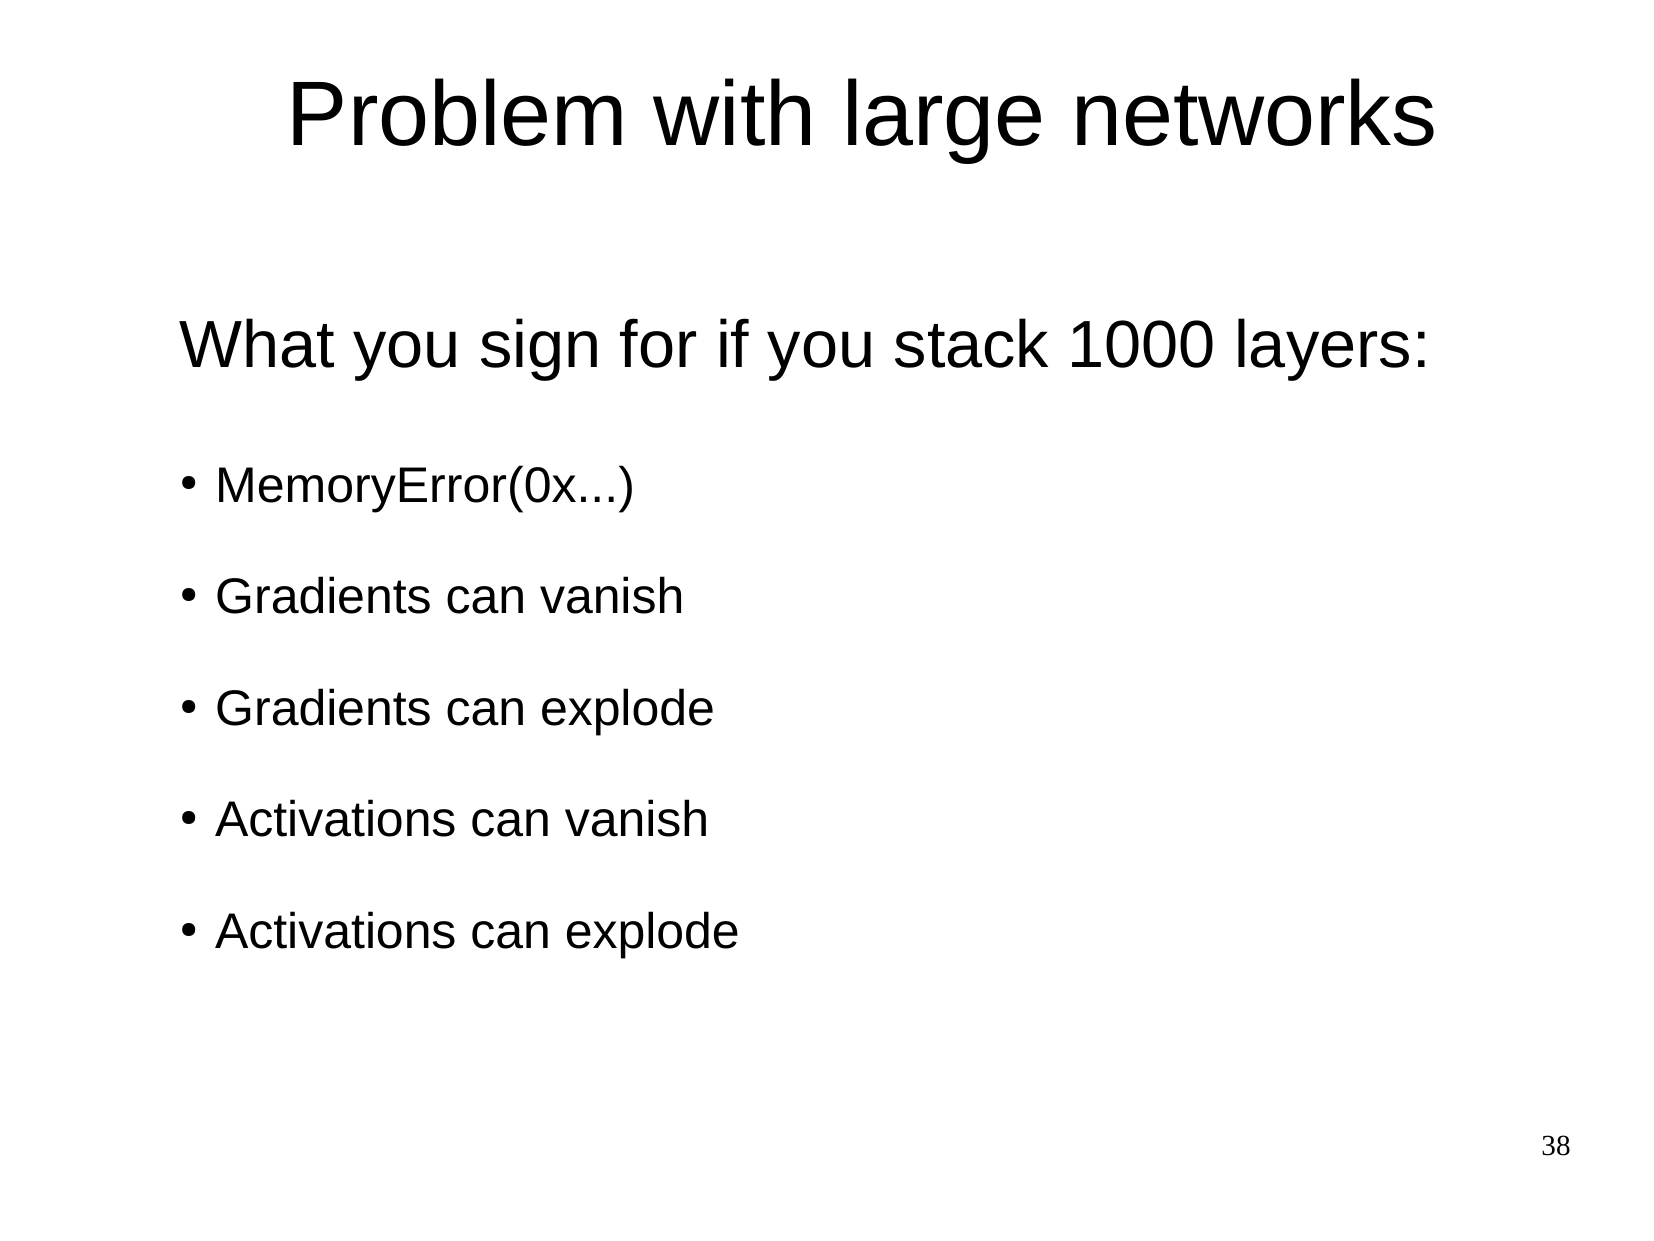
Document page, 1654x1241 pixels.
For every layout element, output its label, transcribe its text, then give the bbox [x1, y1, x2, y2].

text_box Problem with large networks [278, 62, 1449, 166]
text_box What you sign for if you stack 1000 layers: MemoryError(0x...) Gradients can vanish Gradients can explode Activations can vanish Activations can explode [165, 300, 1451, 1028]
